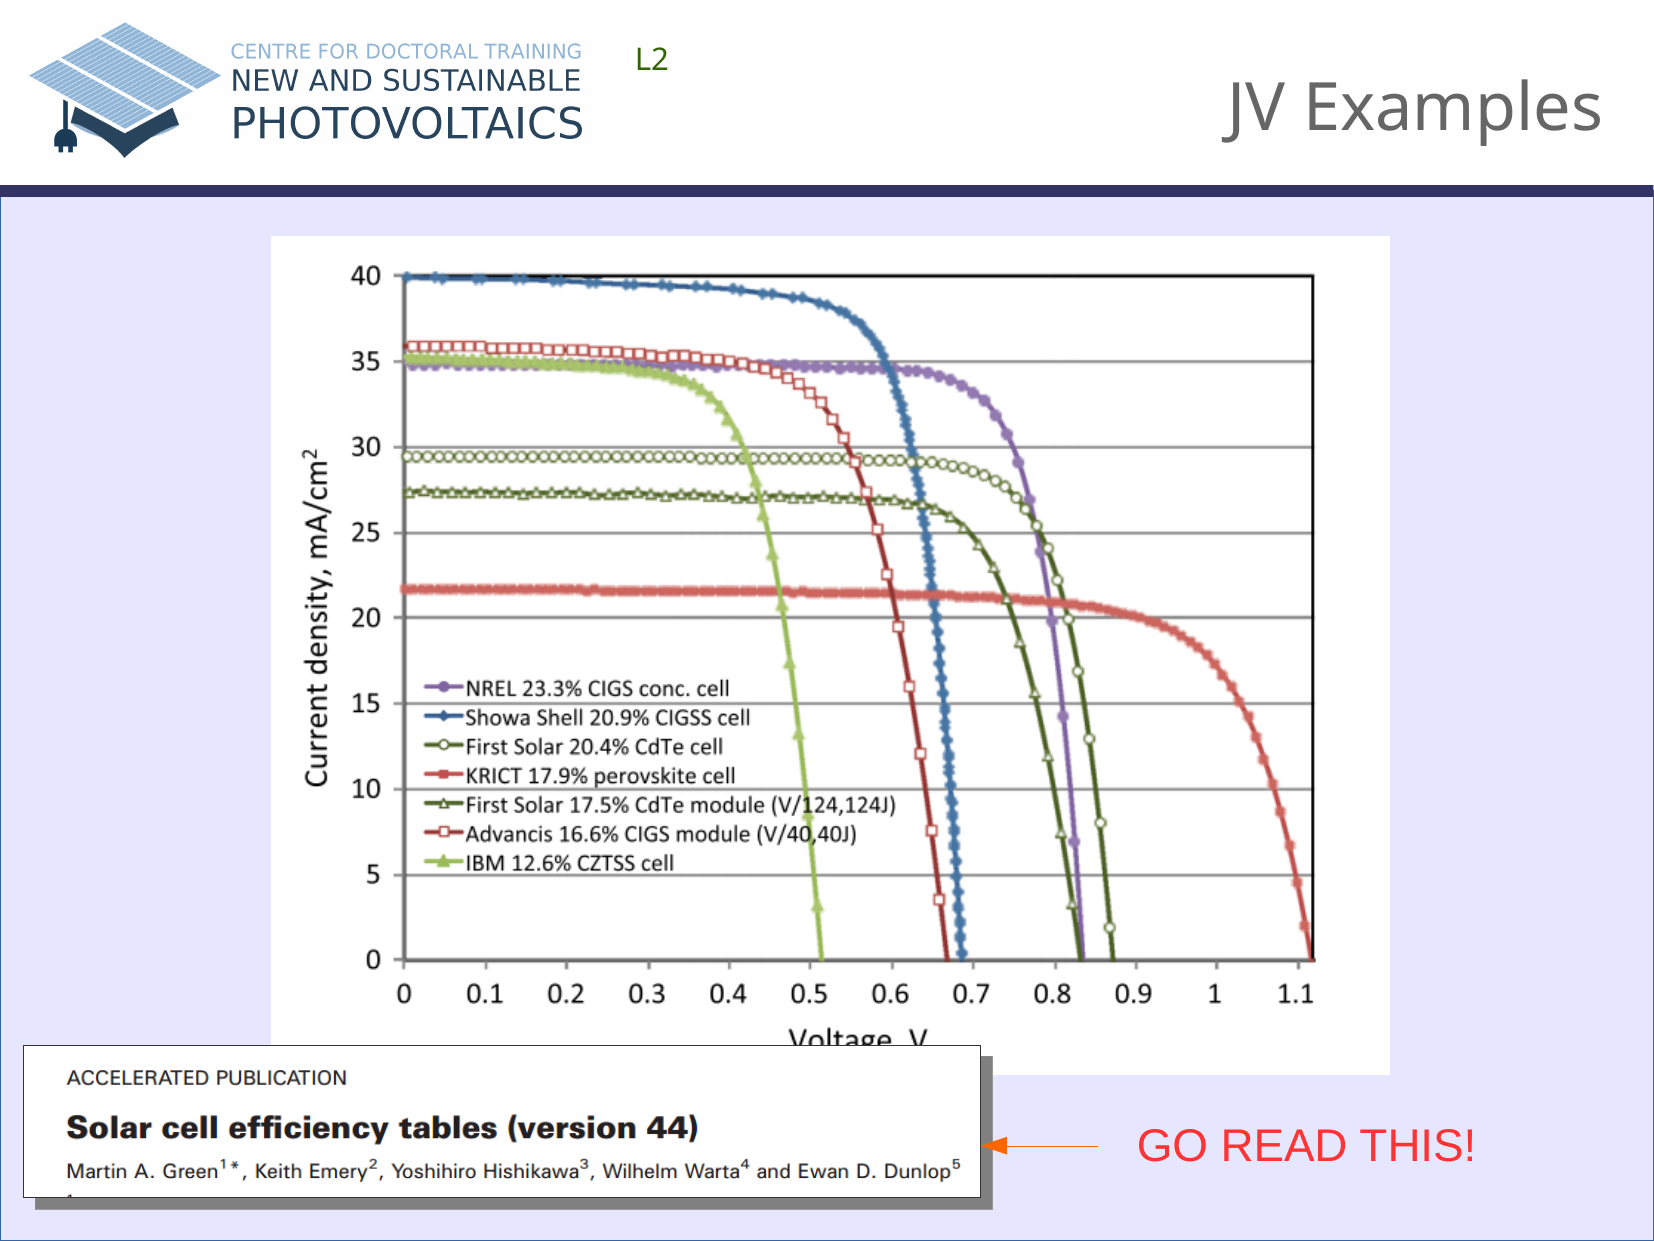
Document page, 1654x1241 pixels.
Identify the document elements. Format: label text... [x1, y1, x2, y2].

text_box GO READ THIS! [1122, 1112, 1492, 1179]
text_box L2 [620, 29, 880, 80]
picture [23, 236, 1390, 1198]
text_box [0, 197, 1654, 1241]
picture [19, 17, 591, 166]
text_box JV Examples [708, 51, 1619, 142]
